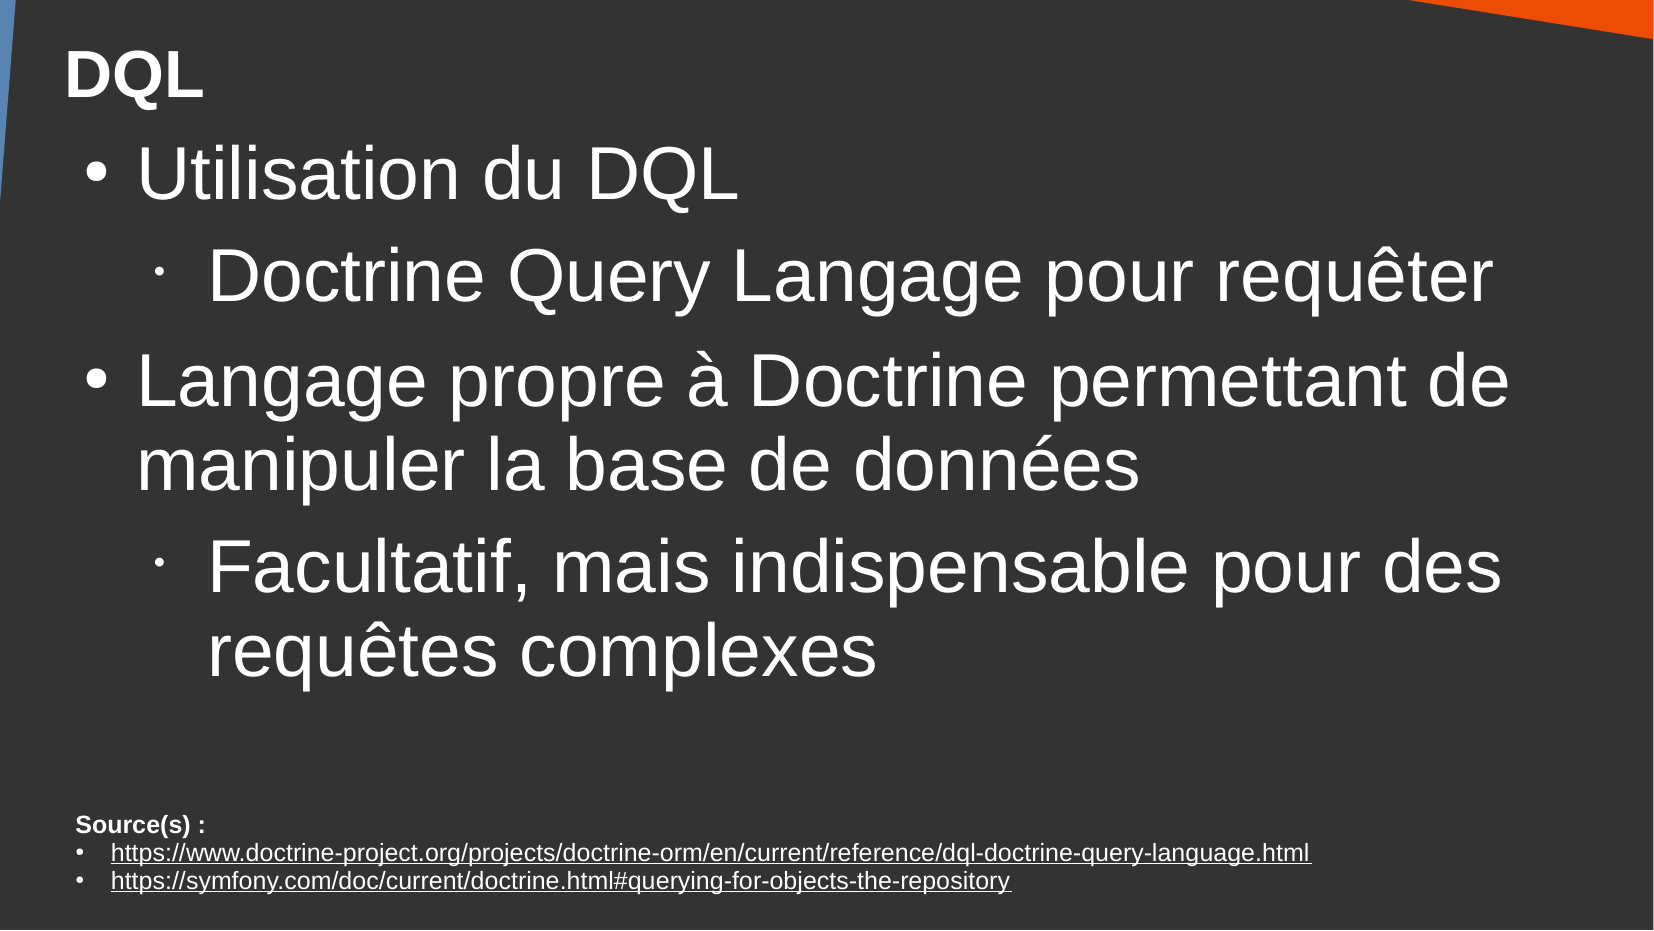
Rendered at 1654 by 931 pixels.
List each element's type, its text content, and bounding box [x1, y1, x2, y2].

title DQL [64, 37, 1365, 113]
text_box Source(s) : https://www.doctrine-project.org/projects/doctrine-orm/en/current/reference/dql-doctrine-query-language.html https://symfony.com/doc/current/doctrine.html#querying-for-objects-the-repository [60, 803, 1546, 903]
text_box [1408, 0, 1654, 40]
list Utilisation du DQL Doctrine Query Langage pour requêter Langage propre à Doctrine permettant de manipuler la base de données Facultatif, mais indispensable pour des requêtes complexes [65, 131, 1630, 721]
text_box [0, 0, 16, 203]
